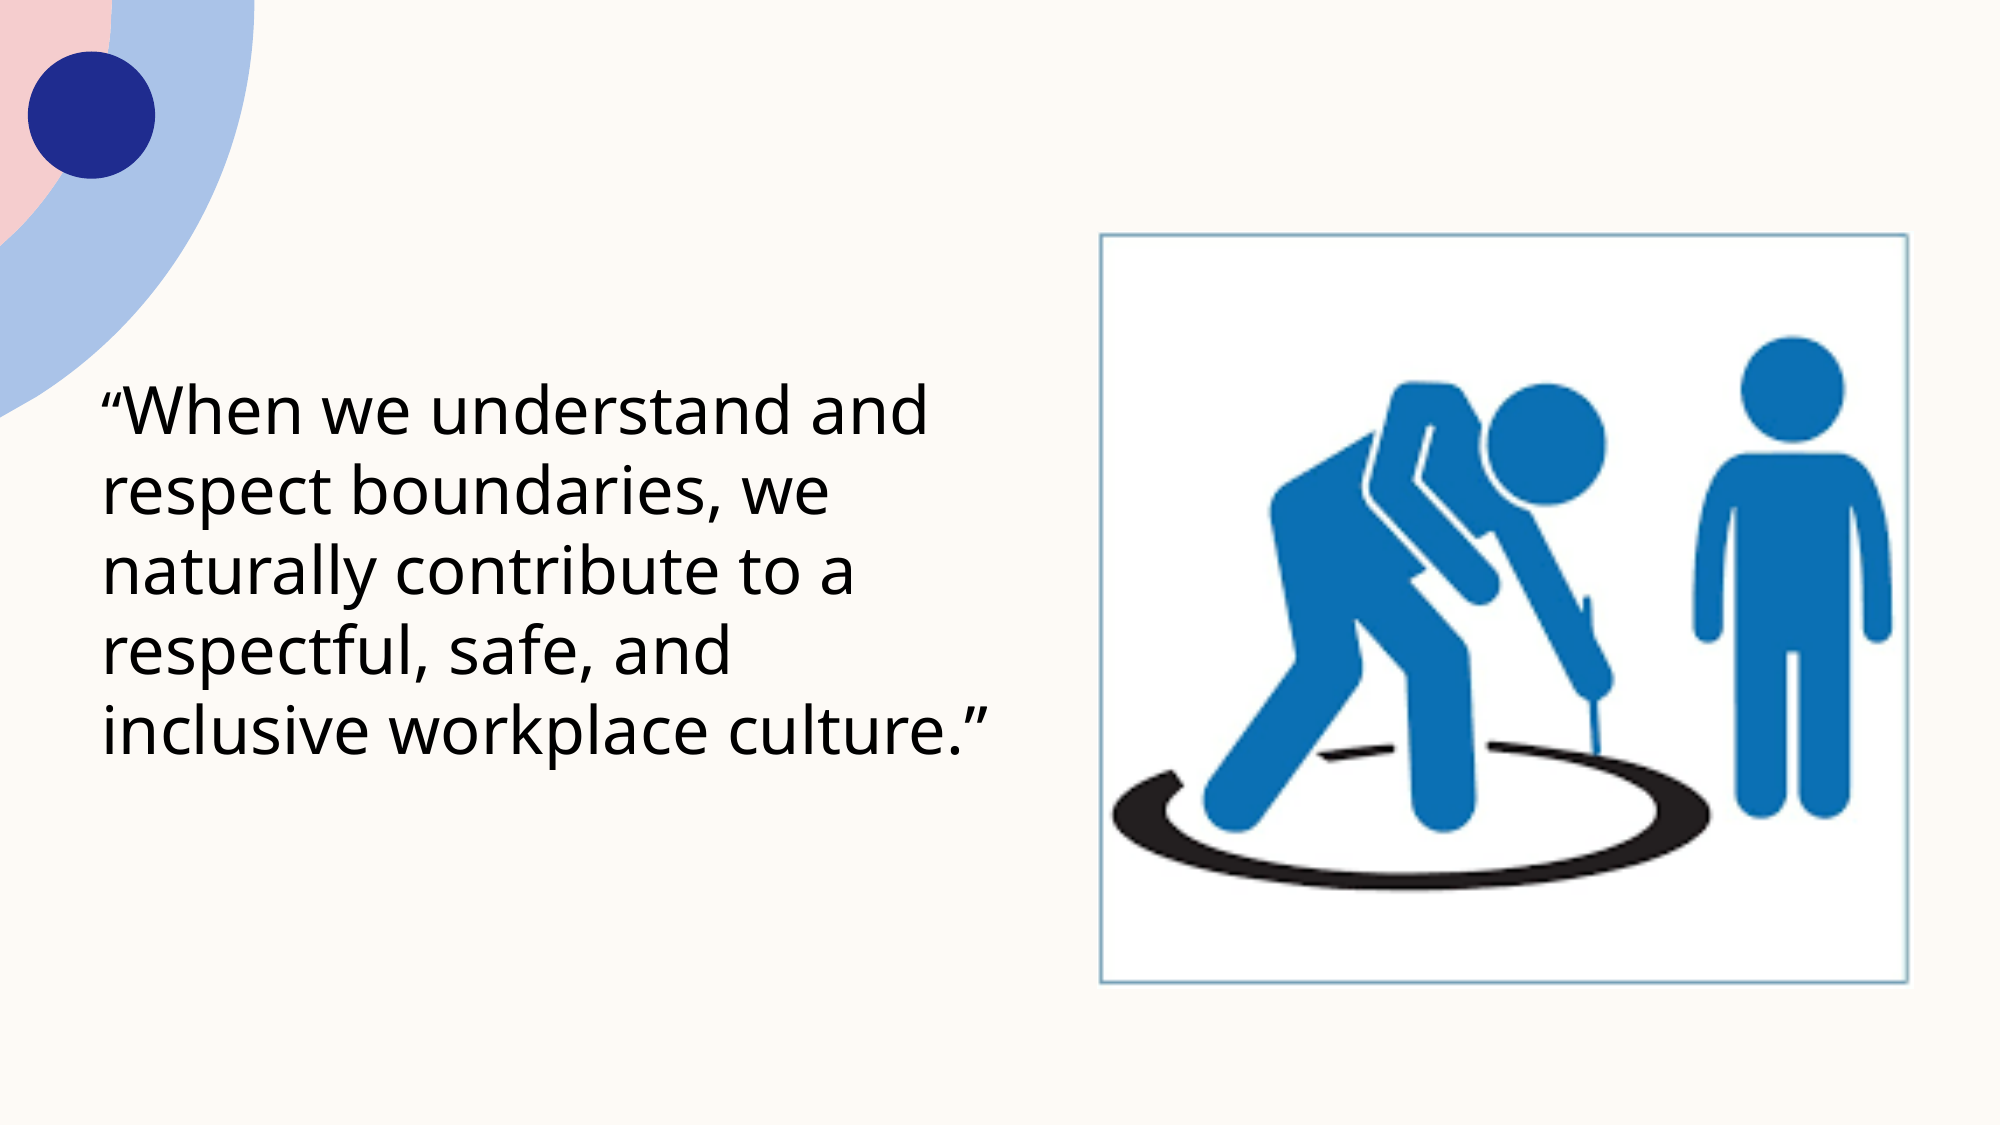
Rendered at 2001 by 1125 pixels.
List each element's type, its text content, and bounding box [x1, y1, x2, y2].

picture [1097, 231, 1914, 989]
text_box “When we understand and respect boundaries, we naturally contribute to a respectful, safe, and inclusive workplace culture.” [86, 360, 1032, 699]
